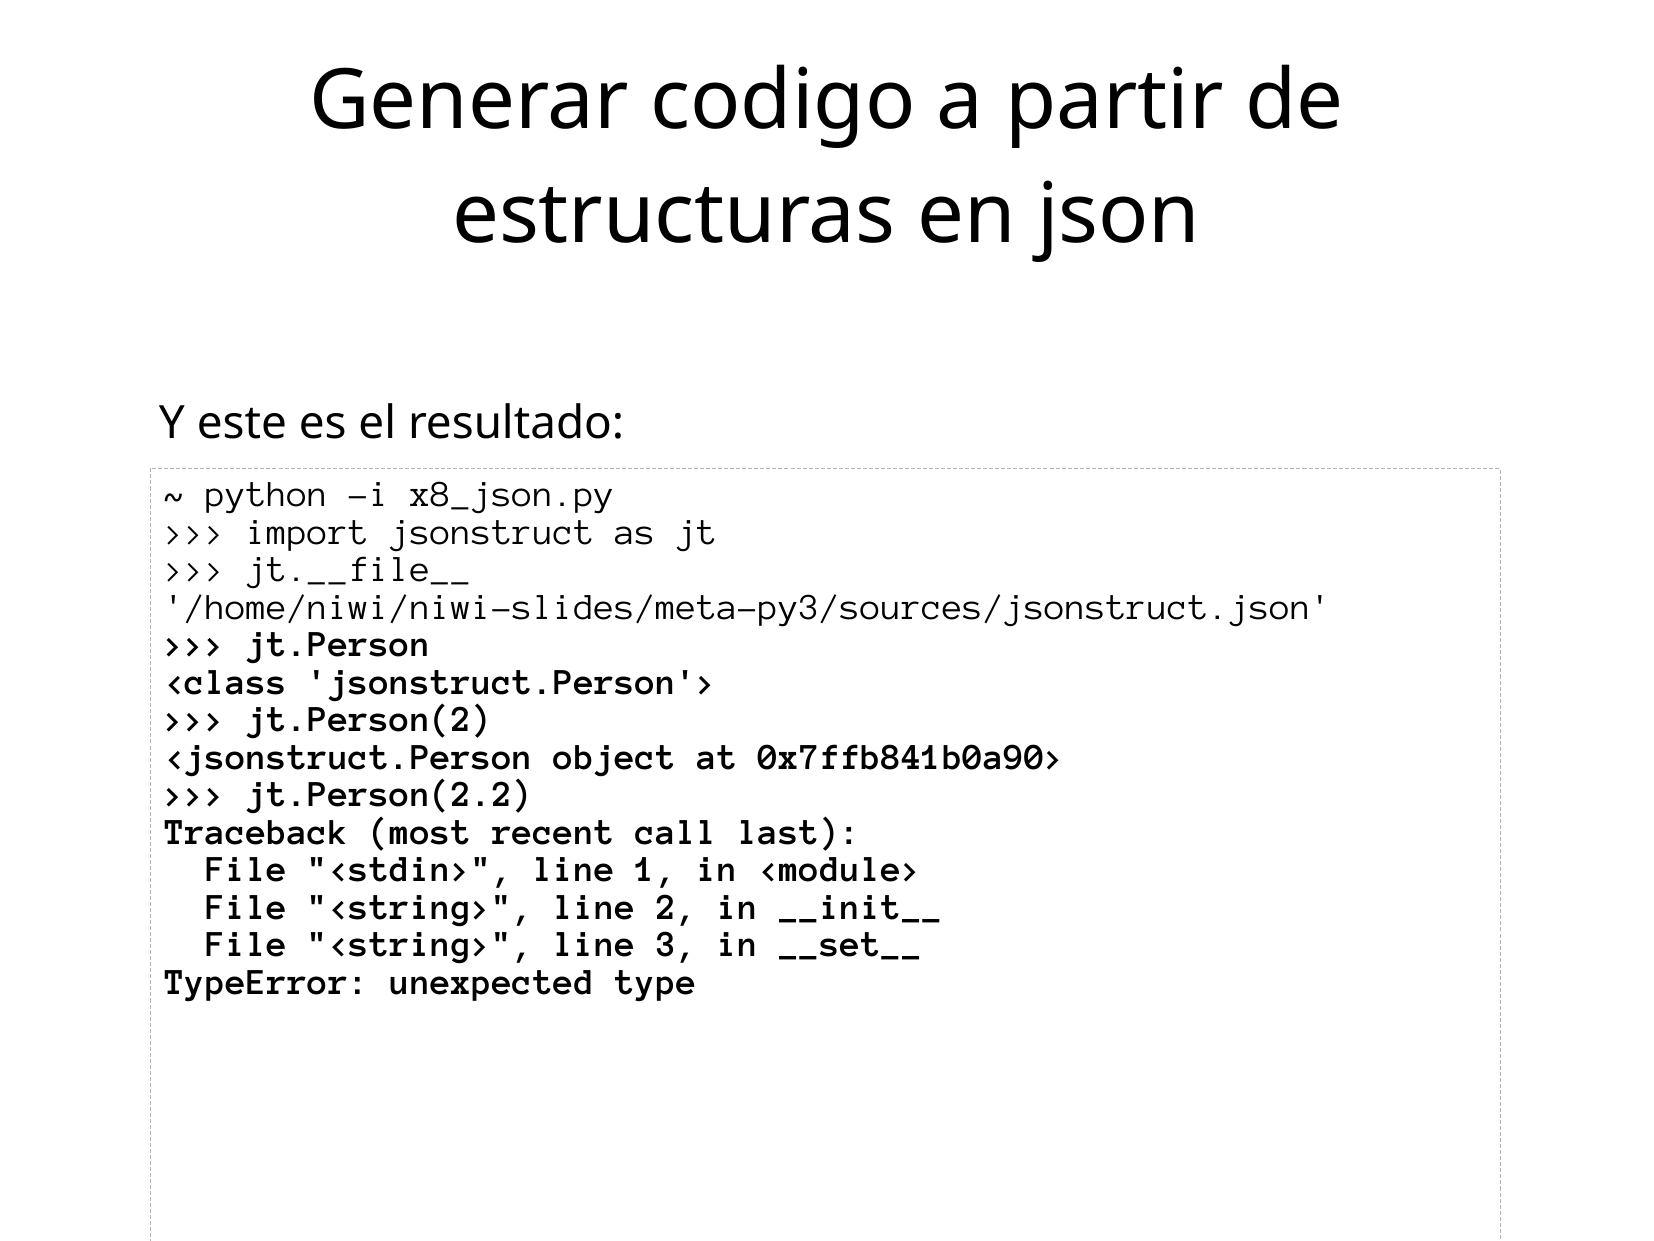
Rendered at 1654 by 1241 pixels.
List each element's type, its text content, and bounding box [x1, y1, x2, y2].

text_box Y este es el resultado: [144, 382, 1516, 458]
text_box ~ python -i x8_json.py >>> import jsonstruct as jt >>> jt.__file__ '/home/niwi/niwi-slides/meta-py3/sources/jsonstruct.json' >>> jt.Person <class 'jsonstruct.Person'> >>> jt.Person(2) <jsonstruct.Person object at 0x7ffb841b0a90> >>> jt.Person(2.2) Traceback (most recent call last): File "<stdin>", line 1, in <module> File "<string>", line 2, in __init__ File "<string>", line 3, in __set__ TypeError: unexpected type [150, 468, 1501, 1046]
title Generar codigo a partir de estructuras en json [82, 49, 1571, 257]
